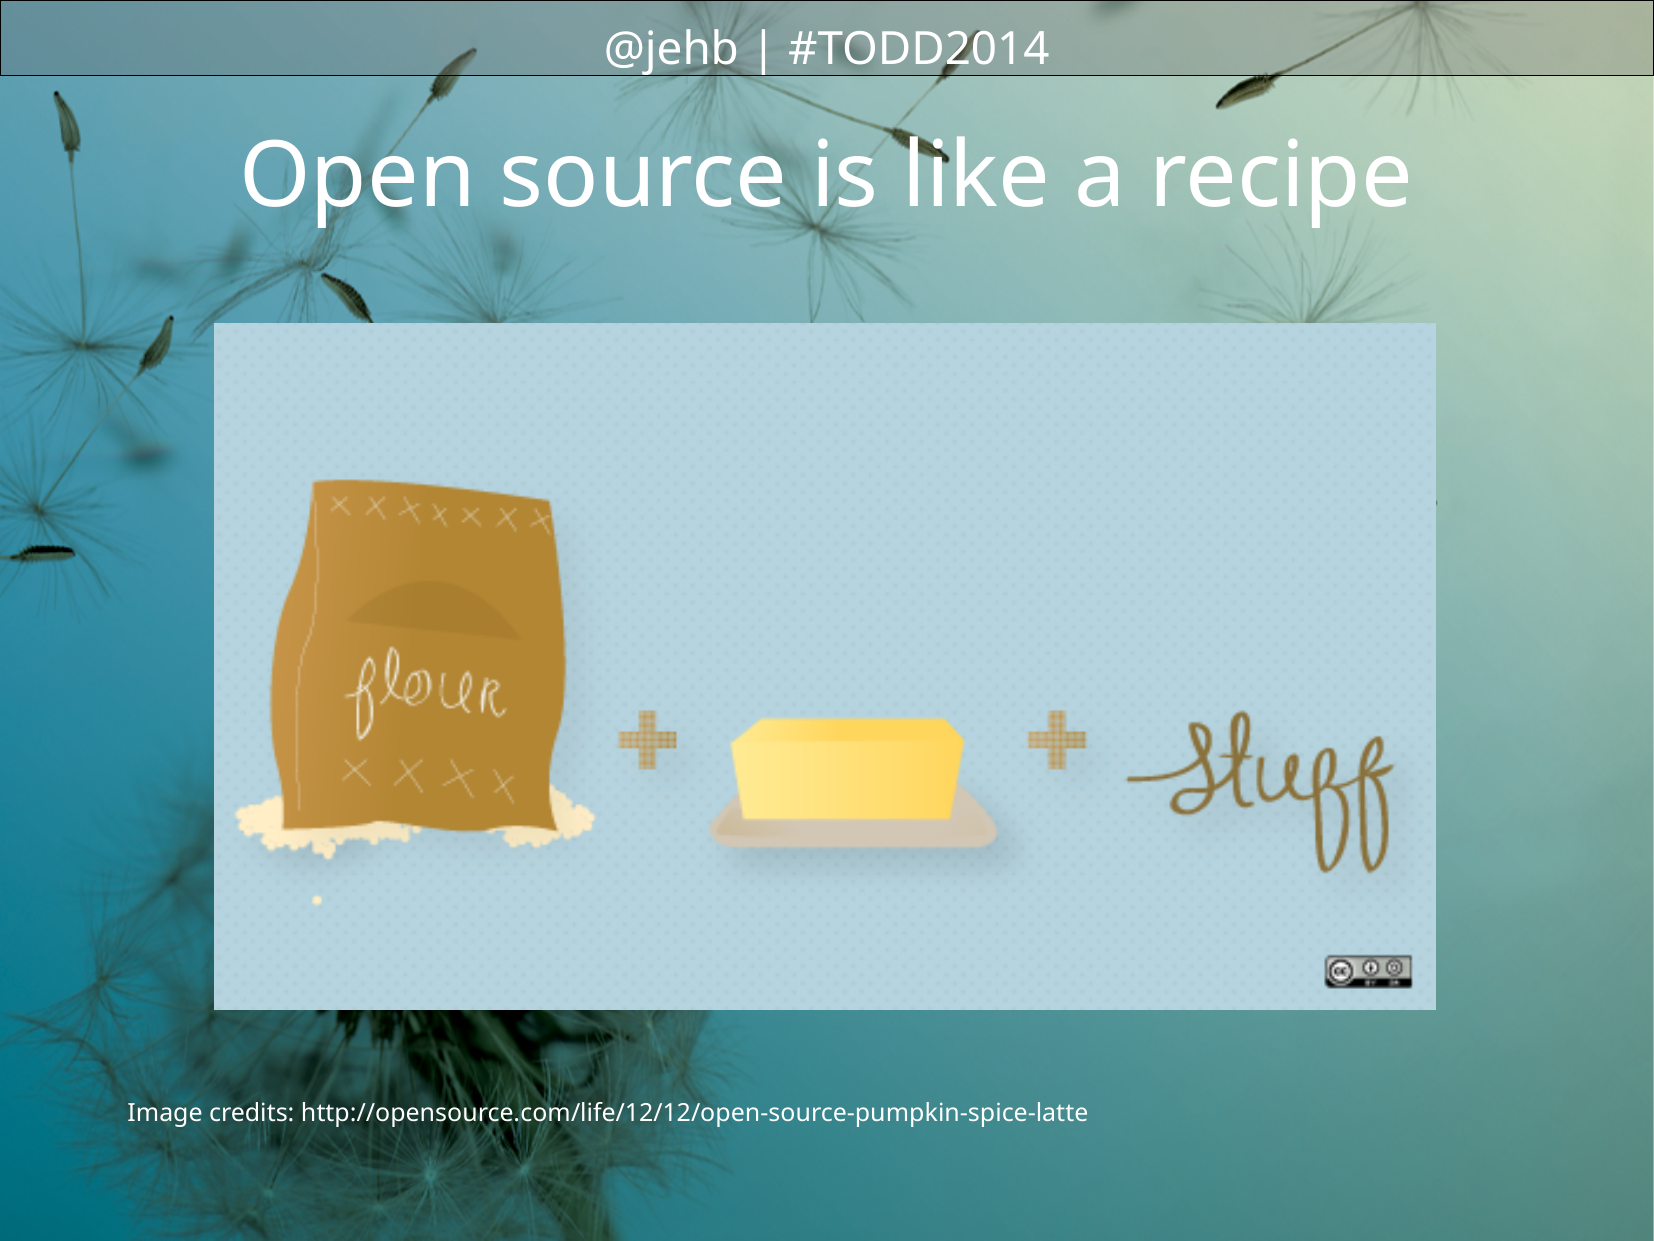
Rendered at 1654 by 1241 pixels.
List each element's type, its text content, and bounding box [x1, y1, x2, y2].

title Open source is like a recipe [82, 67, 1571, 275]
text_box Image credits: http://opensource.com/life/12/12/open-source-pumpkin-spice-latte [112, 1087, 1103, 1131]
picture [0, 76, 1654, 1241]
